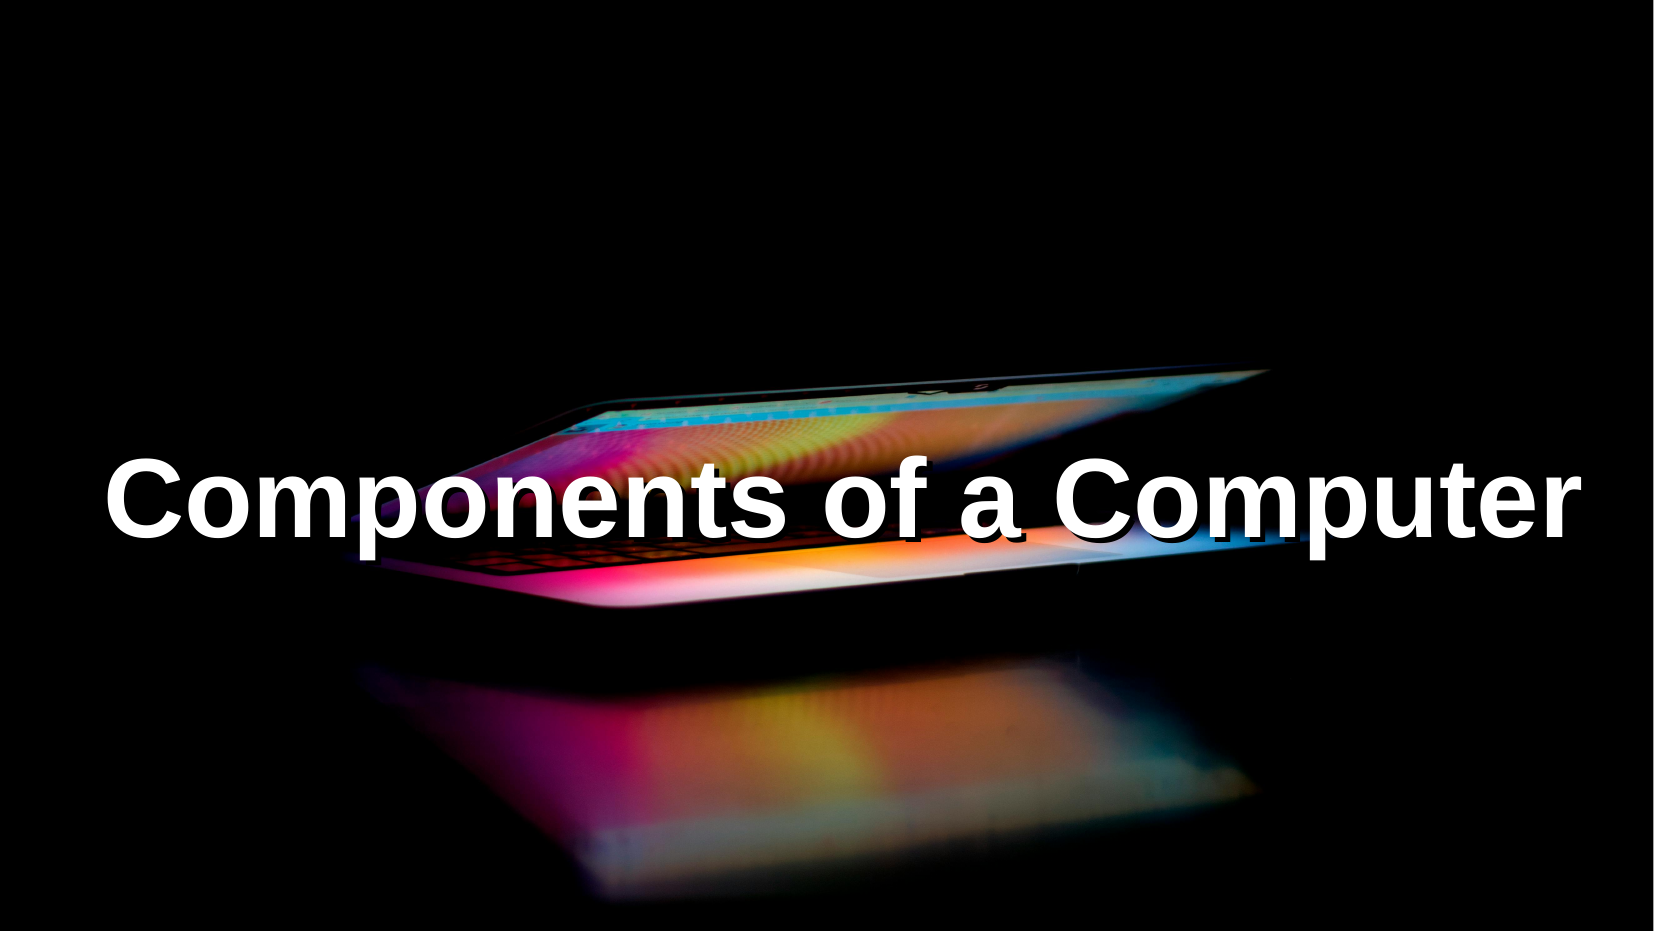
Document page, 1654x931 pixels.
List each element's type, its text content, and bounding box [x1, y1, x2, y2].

picture [0, 0, 1654, 931]
text_box Components of a Computer [88, 428, 1600, 650]
